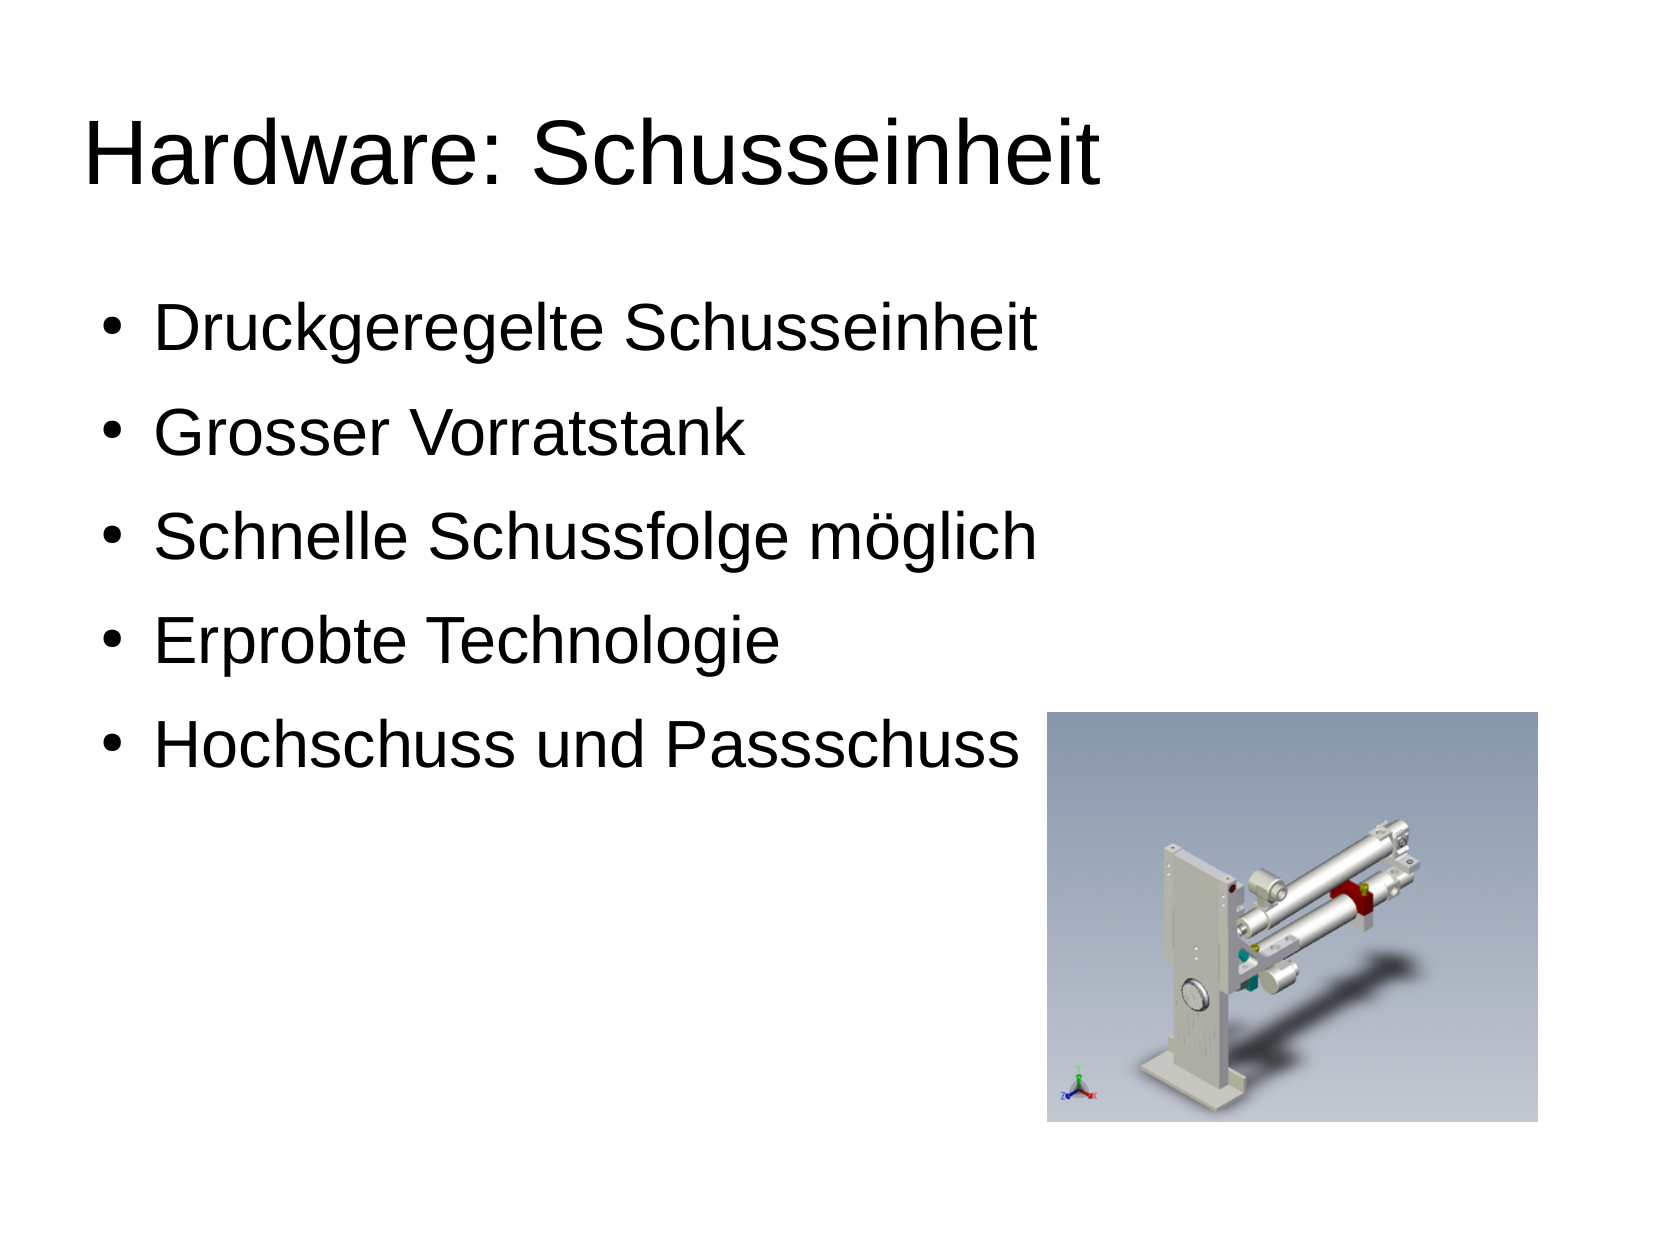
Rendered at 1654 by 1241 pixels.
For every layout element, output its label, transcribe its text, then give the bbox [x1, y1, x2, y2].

picture [1047, 712, 1538, 1122]
list Druckgeregelte Schusseinheit Grosser Vorratstank Schnelle Schussfolge möglich Erprobte Technologie Hochschuss und Passschuss [82, 290, 1571, 1109]
title Hardware: Schusseinheit [82, 56, 1571, 250]
